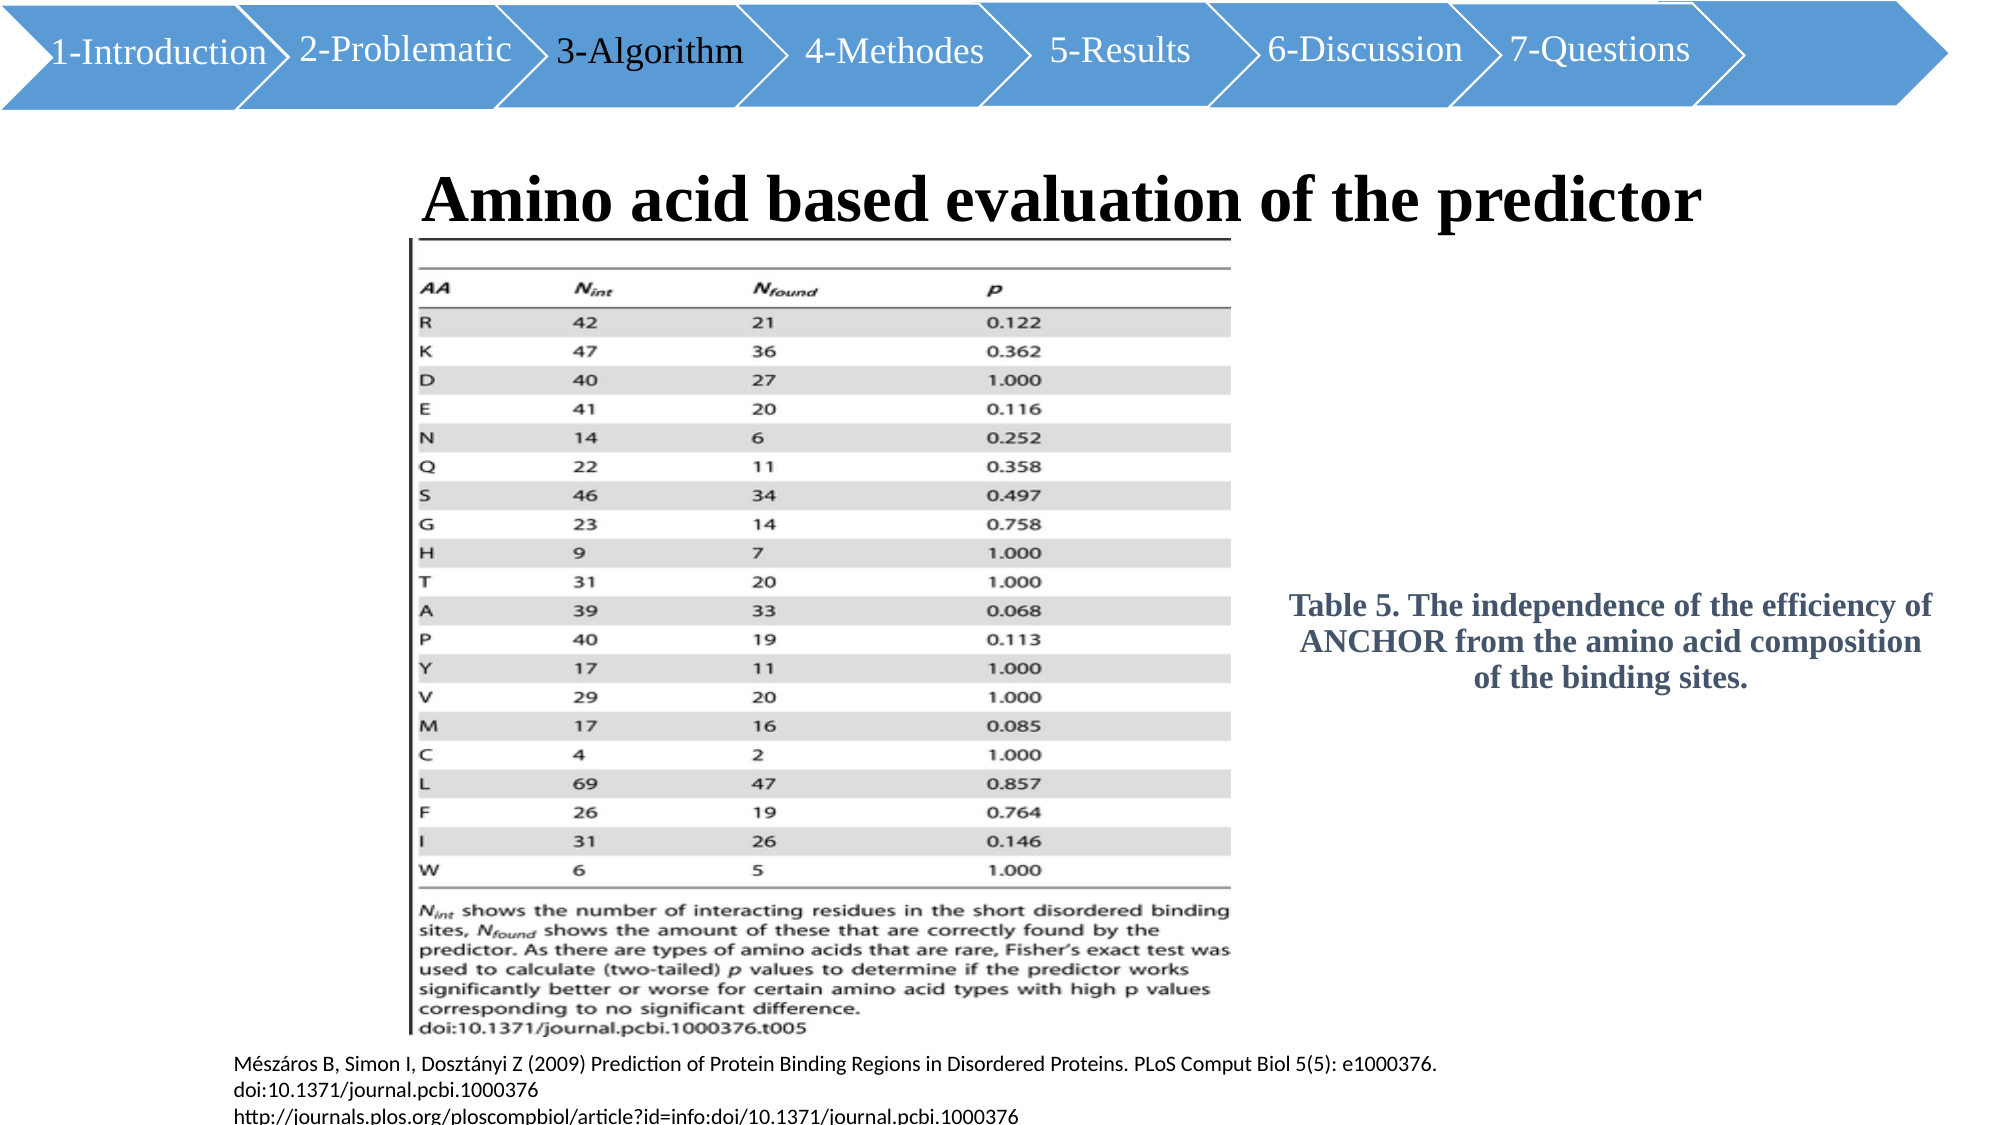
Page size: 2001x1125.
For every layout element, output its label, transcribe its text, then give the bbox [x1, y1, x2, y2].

text_box 2-Problematic [284, 16, 530, 78]
text_box 4-Methodes [790, 18, 1002, 79]
picture [409, 243, 1231, 1037]
text_box 7-Questions [1494, 16, 1708, 77]
text_box Table 5. The independence of the efficiency of ANCHOR from the amino acid composition of the binding sites. [1272, 580, 1950, 705]
text_box Amino acid based evaluation of the predictor [407, 148, 1720, 243]
text_box 5-Results [1034, 17, 1208, 79]
text_box 1-Introduction [35, 19, 285, 80]
text_box [0, 0, 1951, 111]
text_box 3-Algorithm [541, 18, 761, 79]
text_box Mészáros B, Simon I, Dosztányi Z (2009) Prediction of Protein Binding Regions in Disordered Proteins. PLoS Comput Biol 5(5): e1000376. doi:10.1371/journal.pcbi.1000376 http://journals.plos.org/ploscompbiol/article?id=info:doi/10.1371/journal.pcbi.1000376 [218, 1041, 1528, 1125]
text_box 6-Discussion [1252, 16, 1481, 77]
